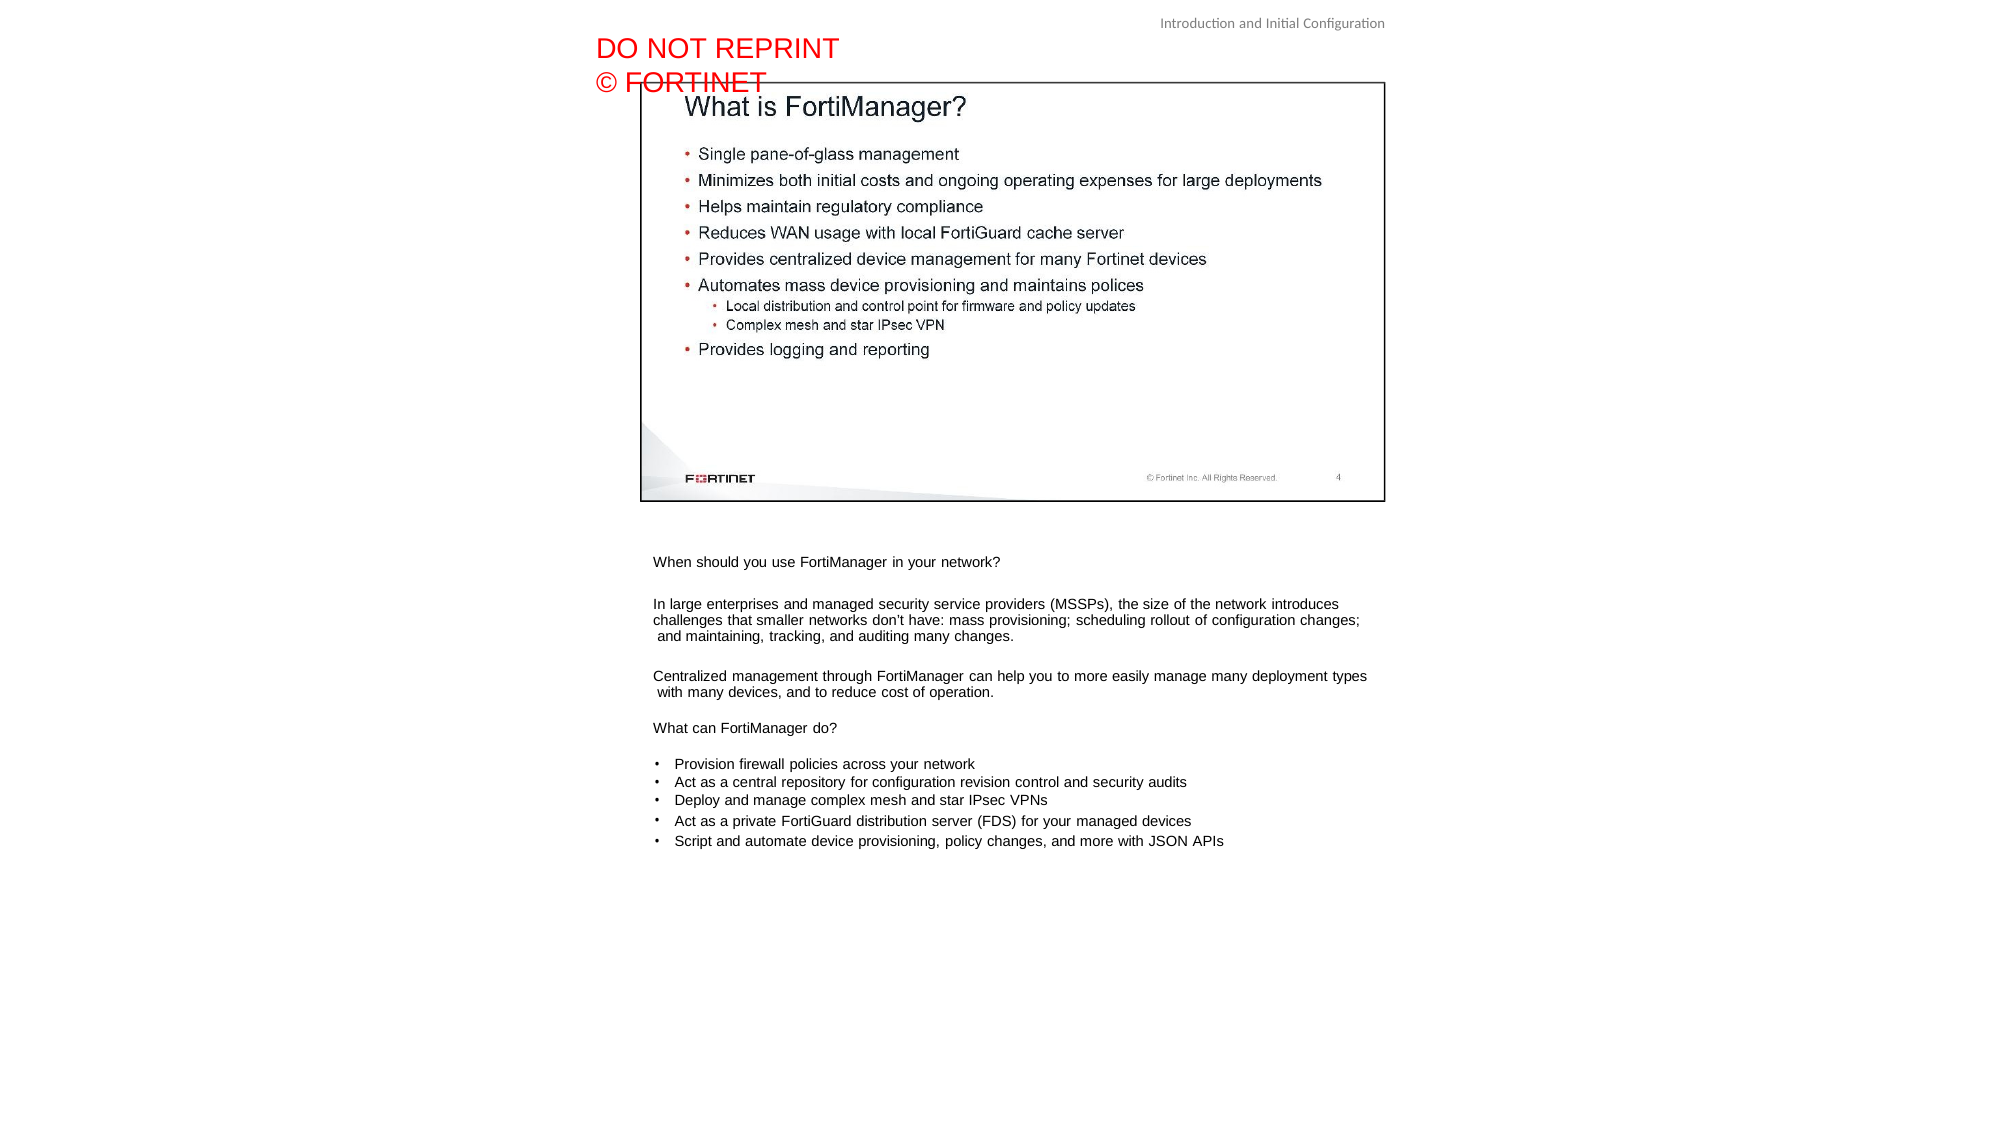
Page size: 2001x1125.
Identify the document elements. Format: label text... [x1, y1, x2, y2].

picture [642, 92, 1345, 500]
text_box [640, 81, 1386, 502]
text_box Introduction and Initial Configuration [1158, 11, 1386, 32]
text_box When should you use FortiManager in your network? In large enterprises and managed security service providers (MSSPs), the size of the network introduces challenges that smaller networks don’t have: mass provisioning; scheduling rollout of configuration changes; and maintaining, tracking, and auditing many changes. Centralized management through FortiManager can help you to more easily manage many deployment types with many devices, and to reduce cost of operation. What can FortiManager do? Provision firewall policies across your network Act as a central repository for configuration revision control and security audits Deploy and manage complex mesh and star IPsec VPNs Act as a private FortiGuard distribution server (FDS) for your managed devices Script and automate device provisioning, policy changes, and more with JSON APIs [651, 550, 1369, 854]
text_box DO NOT REPRINT © FORTINET [594, 28, 841, 98]
